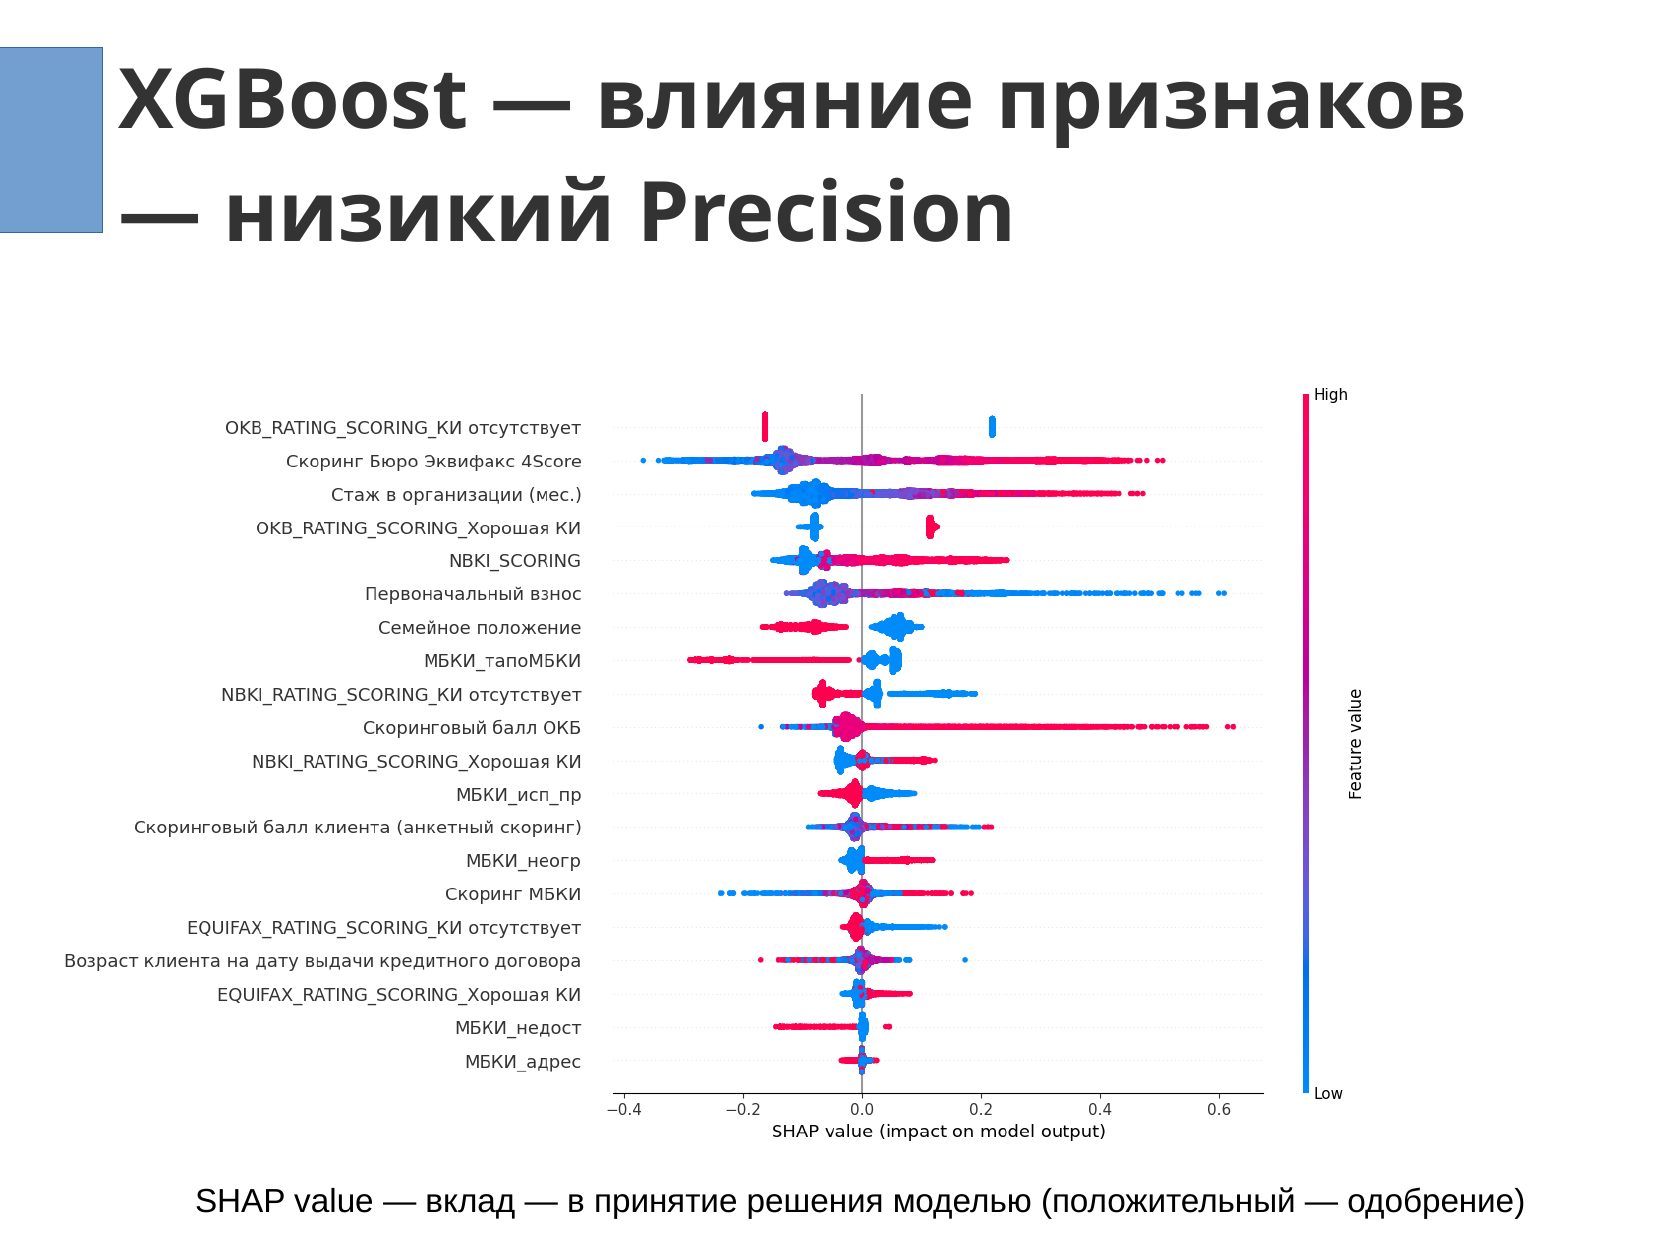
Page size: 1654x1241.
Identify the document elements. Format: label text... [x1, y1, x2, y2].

title XGBoost — влияние признаков — низикий Precision [118, 0, 1571, 324]
picture [30, 284, 1580, 1193]
text_box [0, 47, 103, 233]
text_box SHAP value — вклад — в принятие решения моделью (положительный — одобрение) [180, 1175, 1542, 1227]
